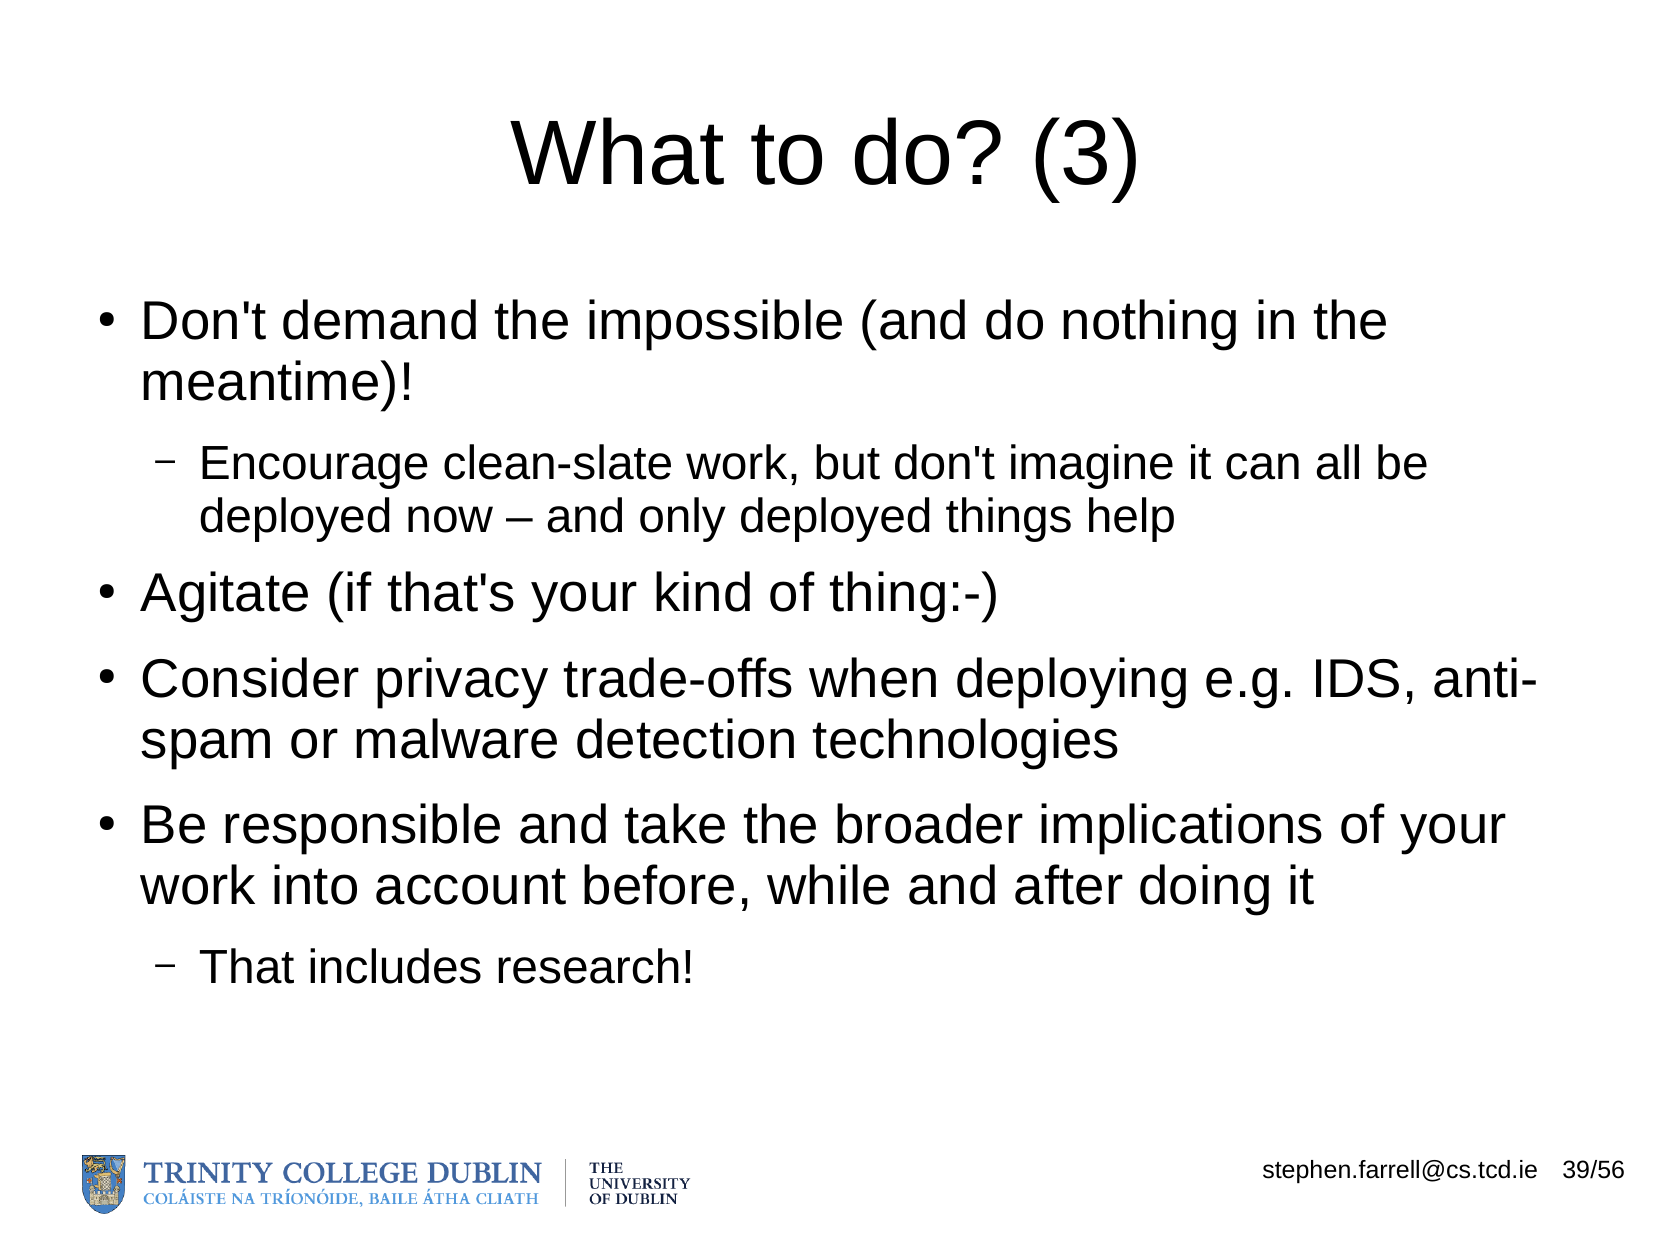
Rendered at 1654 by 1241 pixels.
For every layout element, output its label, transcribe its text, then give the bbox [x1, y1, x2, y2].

picture [82, 1155, 694, 1214]
list Don't demand the impossible (and do nothing in the meantime)! Encourage clean-slate work, but don't imagine it can all be deployed now – and only deployed things help Agitate (if that's your kind of thing:-) Consider privacy trade-offs when deploying e.g. IDS, anti-spam or malware detection technologies Be responsible and take the broader implications of your work into account before, while and after doing it That includes research! [82, 290, 1571, 1010]
title What to do? (3) [82, 49, 1571, 257]
